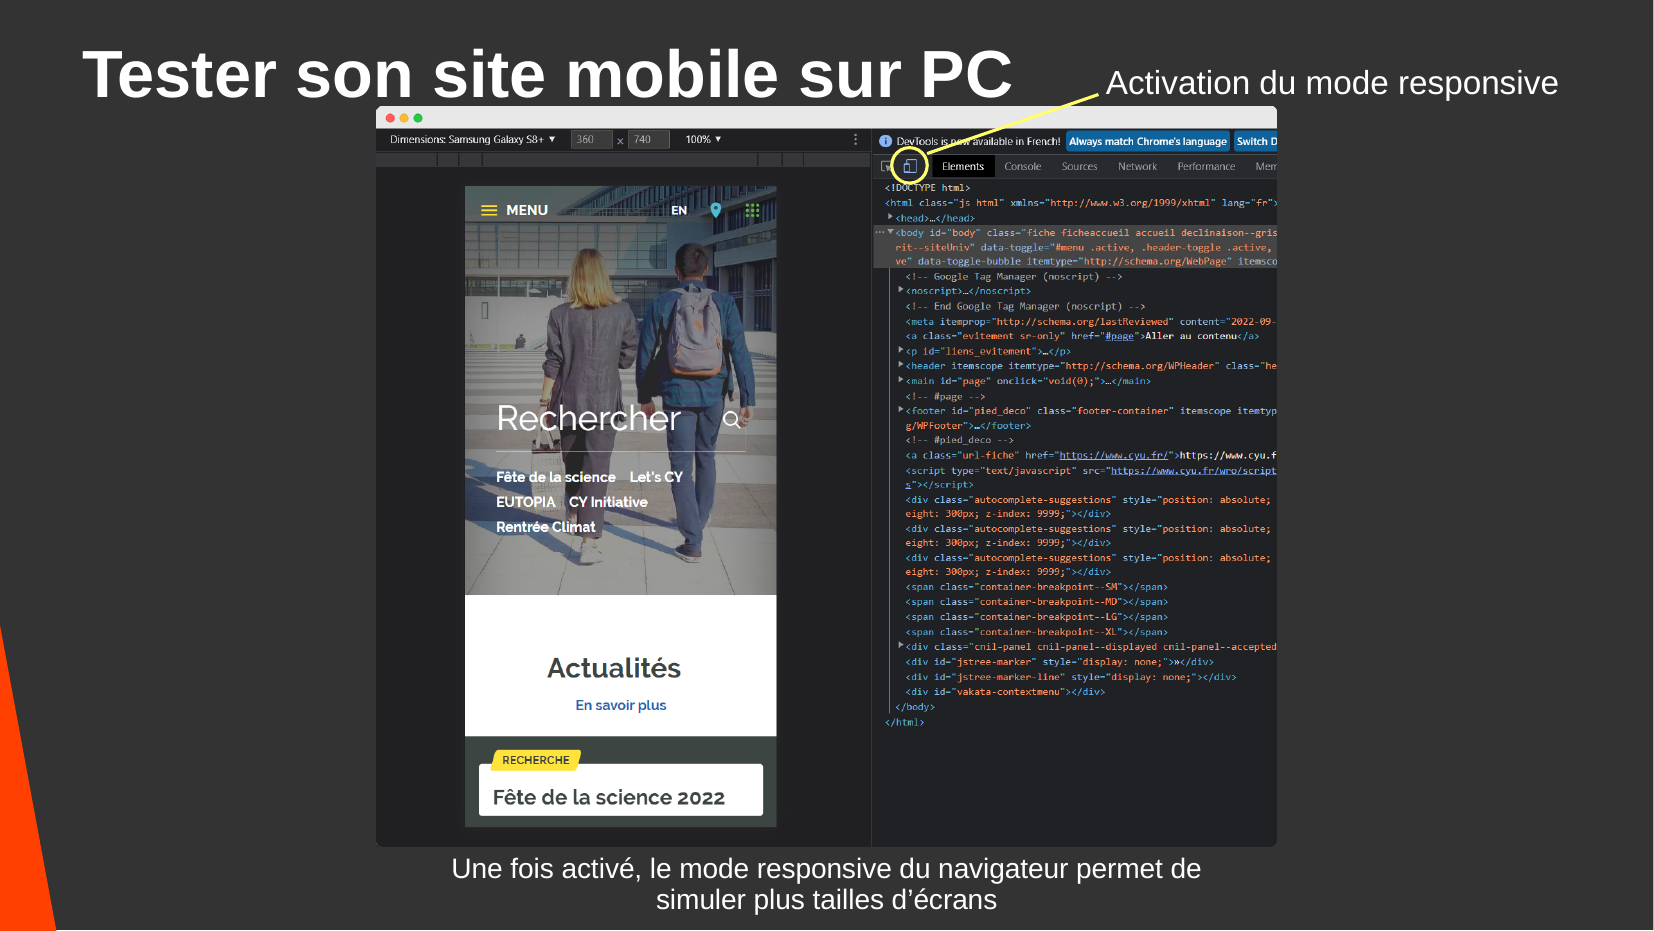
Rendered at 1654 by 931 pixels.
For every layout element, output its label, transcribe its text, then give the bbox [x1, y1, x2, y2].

text_box [0, 625, 57, 931]
title Tester son site mobile sur PC [82, 37, 1571, 112]
text_box Une fois activé, le mode responsive du navigateur permet de simuler plus tailles d’écrans [434, 845, 1220, 924]
picture [894, 150, 925, 181]
picture [376, 112, 1277, 847]
title Activation du mode responsive [1011, 64, 1654, 112]
